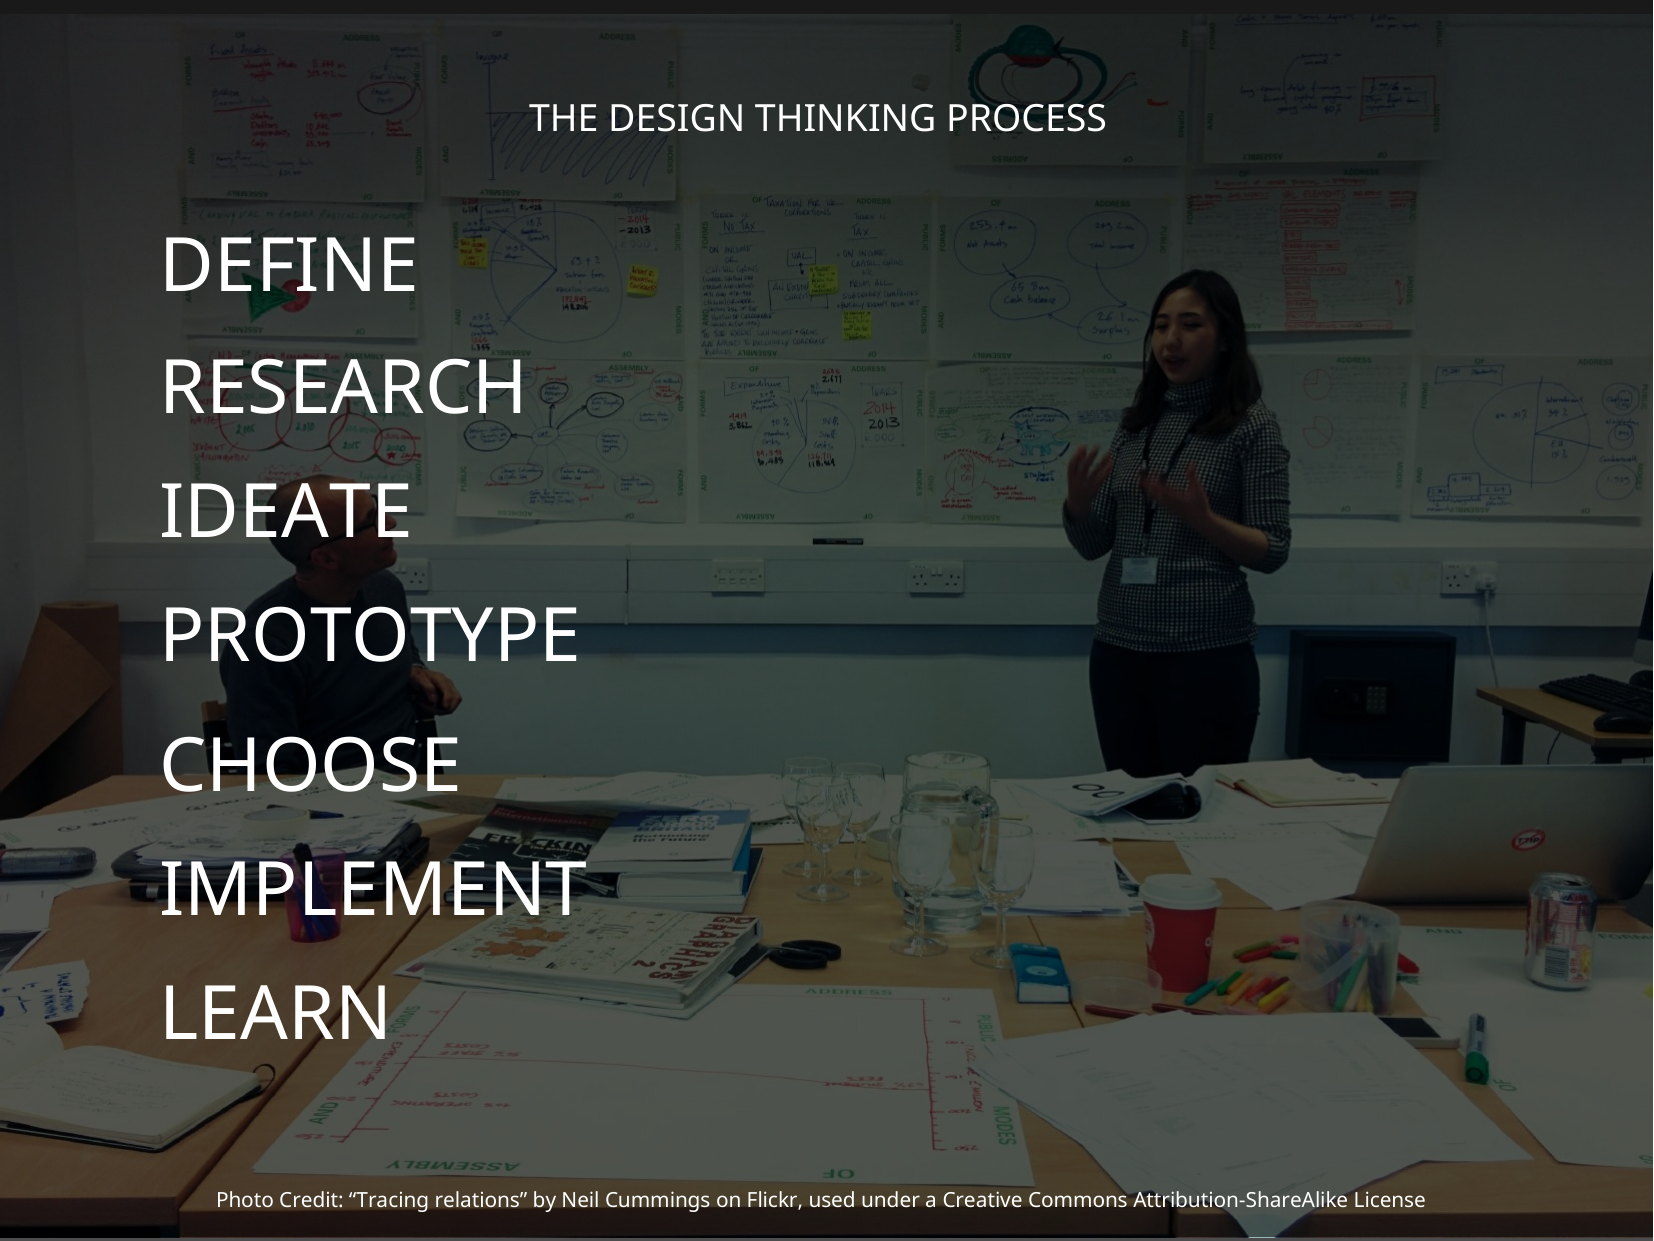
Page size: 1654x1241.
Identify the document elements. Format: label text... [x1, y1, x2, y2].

title DEFINE [159, 175, 685, 297]
text_box [0, 0, 1653, 1238]
title Photo Credit: “Tracing relations” by Neil Cummings on Flickr, used under a Creative Commons Attribution-ShareAlike License [38, 1155, 1614, 1241]
title IMPLEMENT [159, 819, 685, 943]
title LEARN [159, 943, 685, 1094]
title RESEARCH [159, 297, 685, 441]
title THE DESIGN THINKING PROCESS [112, 75, 1524, 166]
title CHOOSE [159, 695, 685, 819]
title PROTOTYPE [159, 565, 685, 695]
title IDEATE [159, 441, 685, 565]
